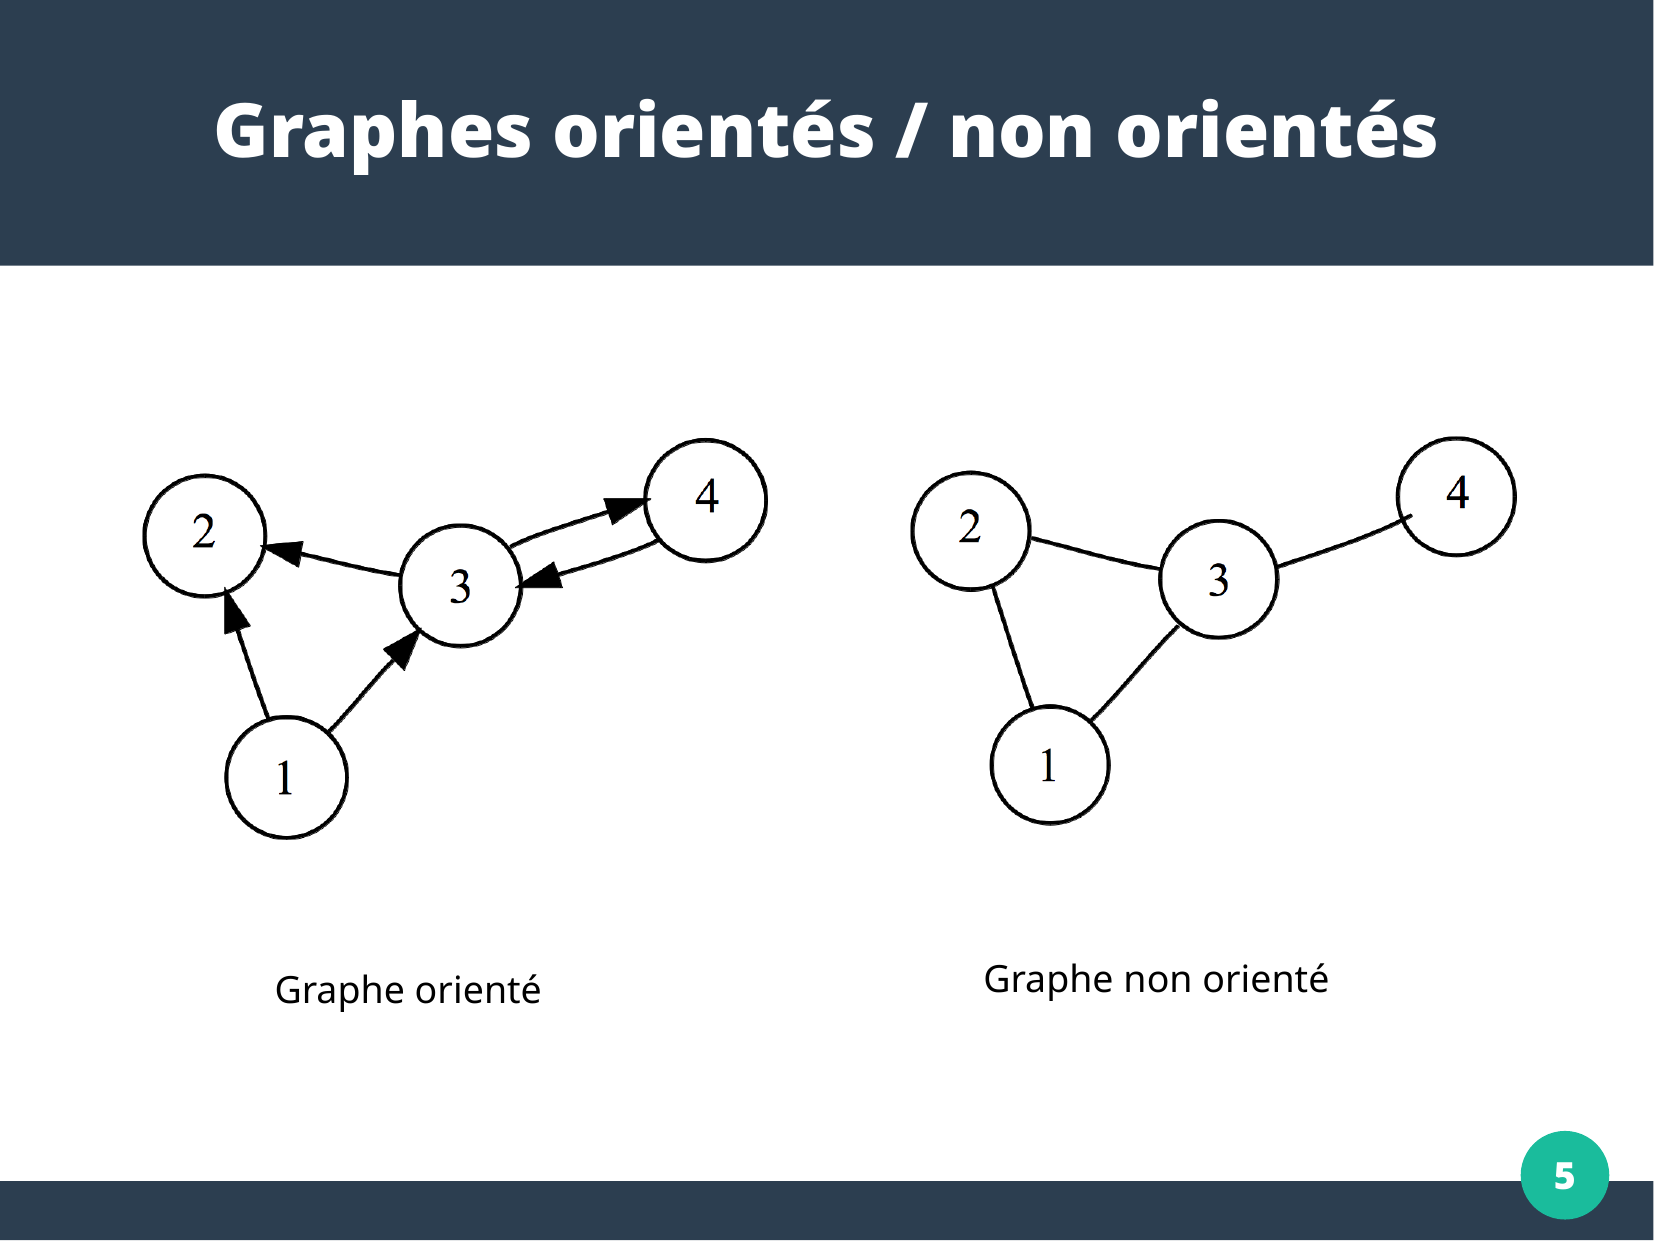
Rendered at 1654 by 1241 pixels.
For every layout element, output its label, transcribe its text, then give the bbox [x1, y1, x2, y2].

text_box Graphe non orienté [968, 944, 1371, 1035]
text_box Graphe orienté [259, 956, 579, 1022]
picture [897, 425, 1524, 832]
title Graphes orientés / non orientés [59, 49, 1595, 207]
picture [127, 425, 780, 852]
